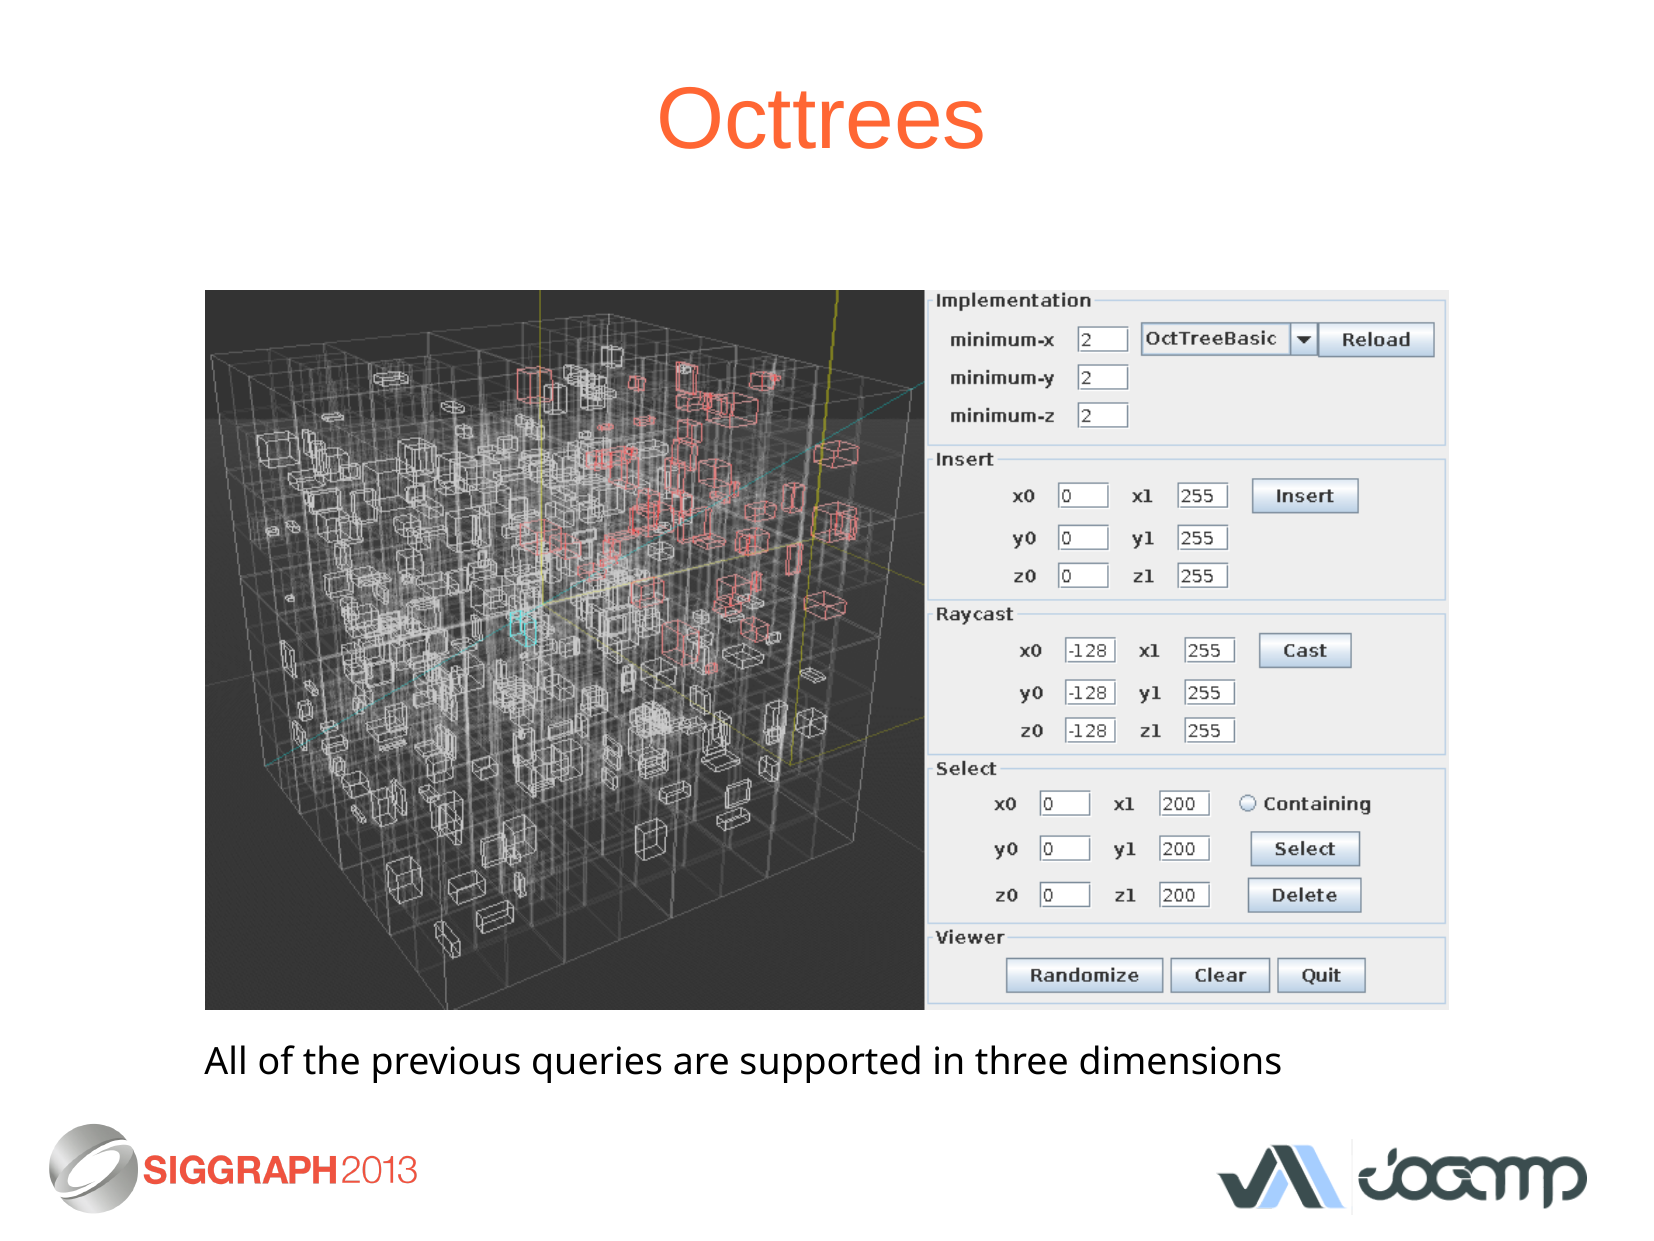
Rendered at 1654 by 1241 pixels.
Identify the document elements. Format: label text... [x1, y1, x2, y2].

picture [205, 290, 1449, 1010]
picture [1215, 1139, 1587, 1215]
text_box All of the previous queries are supported in three dimensions [189, 1027, 1371, 1086]
picture [45, 1122, 421, 1215]
title Octtrees [68, 49, 1576, 188]
